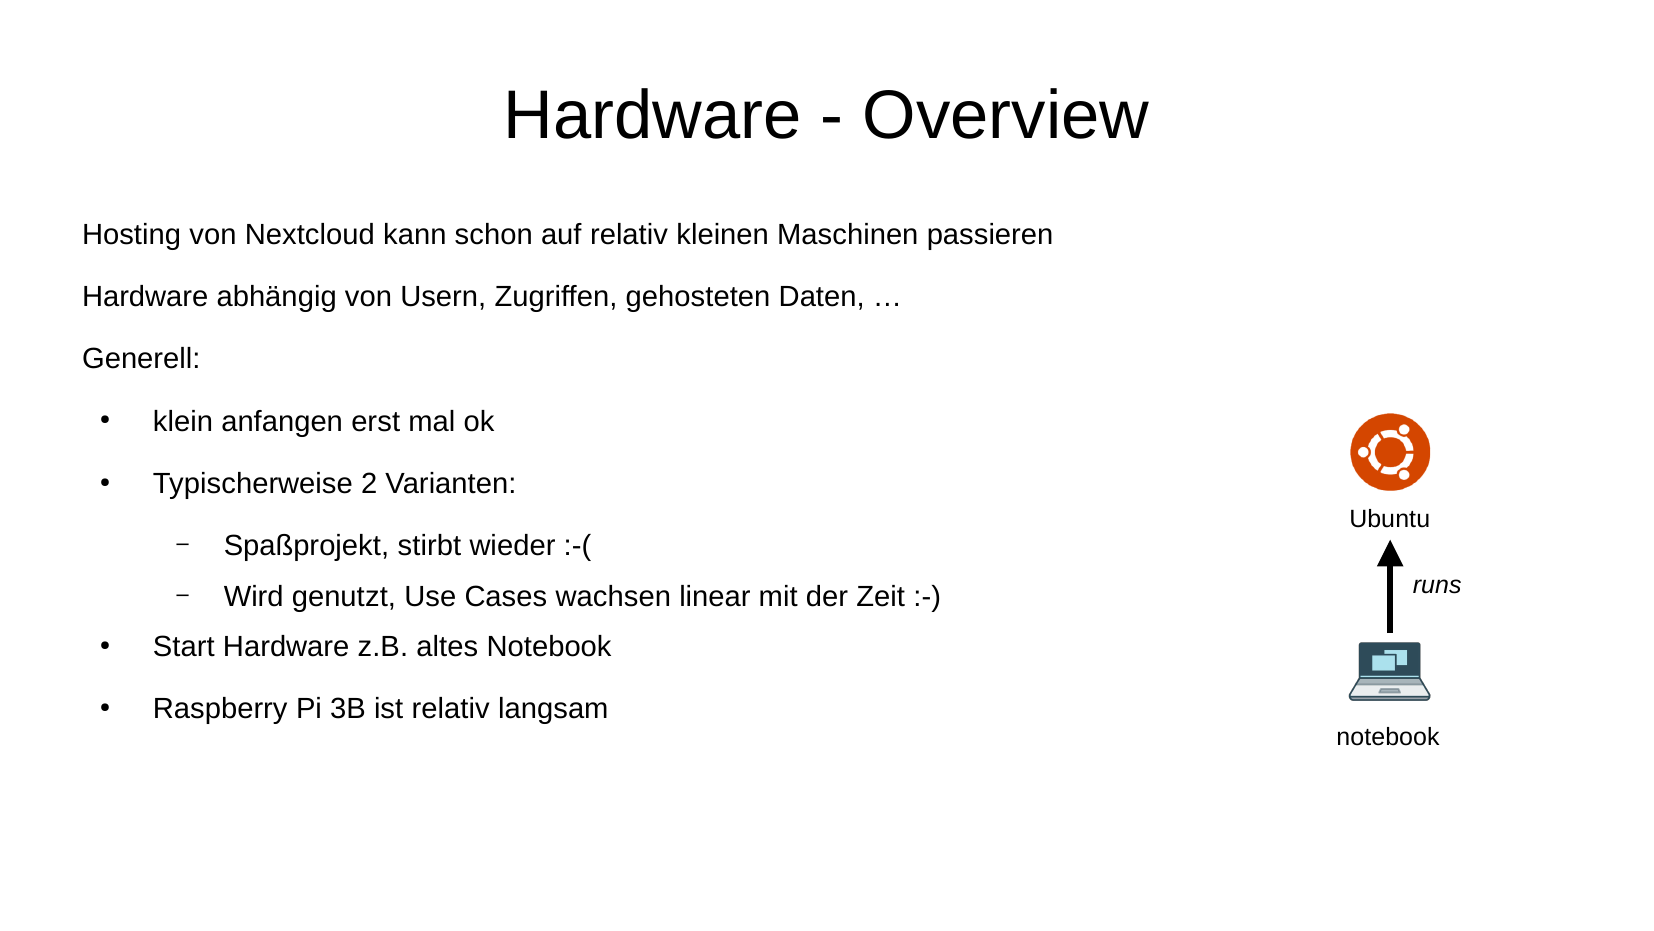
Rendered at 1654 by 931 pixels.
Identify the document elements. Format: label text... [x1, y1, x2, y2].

text_box runs [1398, 563, 1477, 607]
text_box notebook [1321, 715, 1455, 759]
text_box Ubuntu [1334, 497, 1445, 541]
title Hardware - Overview [82, 37, 1571, 193]
picture [1350, 413, 1431, 492]
list Hosting von Nextcloud kann schon auf relativ kleinen Maschinen passieren Hardware abhängig von Usern, Zugriffen, gehosteten Daten, … Generell: klein anfangen erst mal ok Typischerweise 2 Varianten: Spaßprojekt, stirbt wieder :-( Wird genutzt, Use Cases wachsen linear mit der Zeit :-) Start Hardware z.B. altes Notebook Raspberry Pi 3B ist relativ langsam [82, 217, 1571, 886]
picture [1345, 627, 1434, 715]
